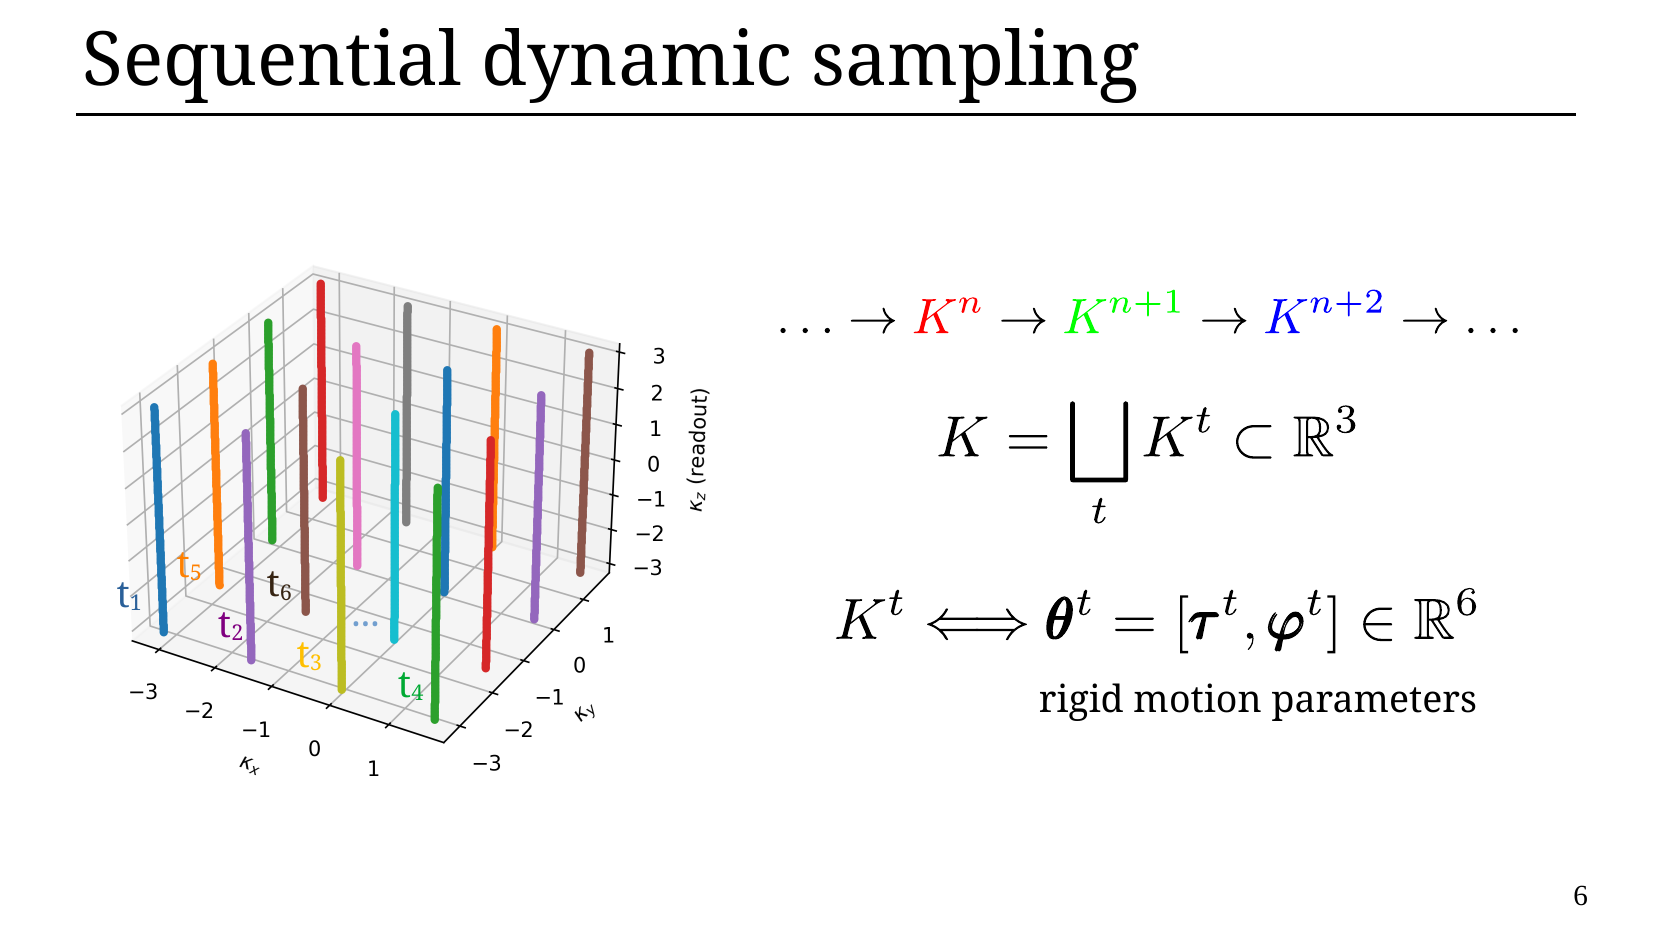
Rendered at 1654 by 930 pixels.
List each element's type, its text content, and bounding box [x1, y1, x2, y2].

text_box t5 [138, 529, 241, 601]
picture [833, 587, 1477, 654]
picture [774, 287, 1520, 336]
text_box t4 [360, 649, 462, 721]
picture [75, 208, 727, 796]
text_box ... [315, 579, 417, 638]
text_box rigid motion parameters [1005, 665, 1512, 724]
text_box t2 [180, 601, 258, 661]
text_box t1 [78, 559, 180, 631]
picture [933, 399, 1358, 526]
title Sequential dynamic sampling [82, 7, 1571, 105]
text_box t3 [258, 620, 361, 691]
text_box t6 [228, 549, 331, 620]
